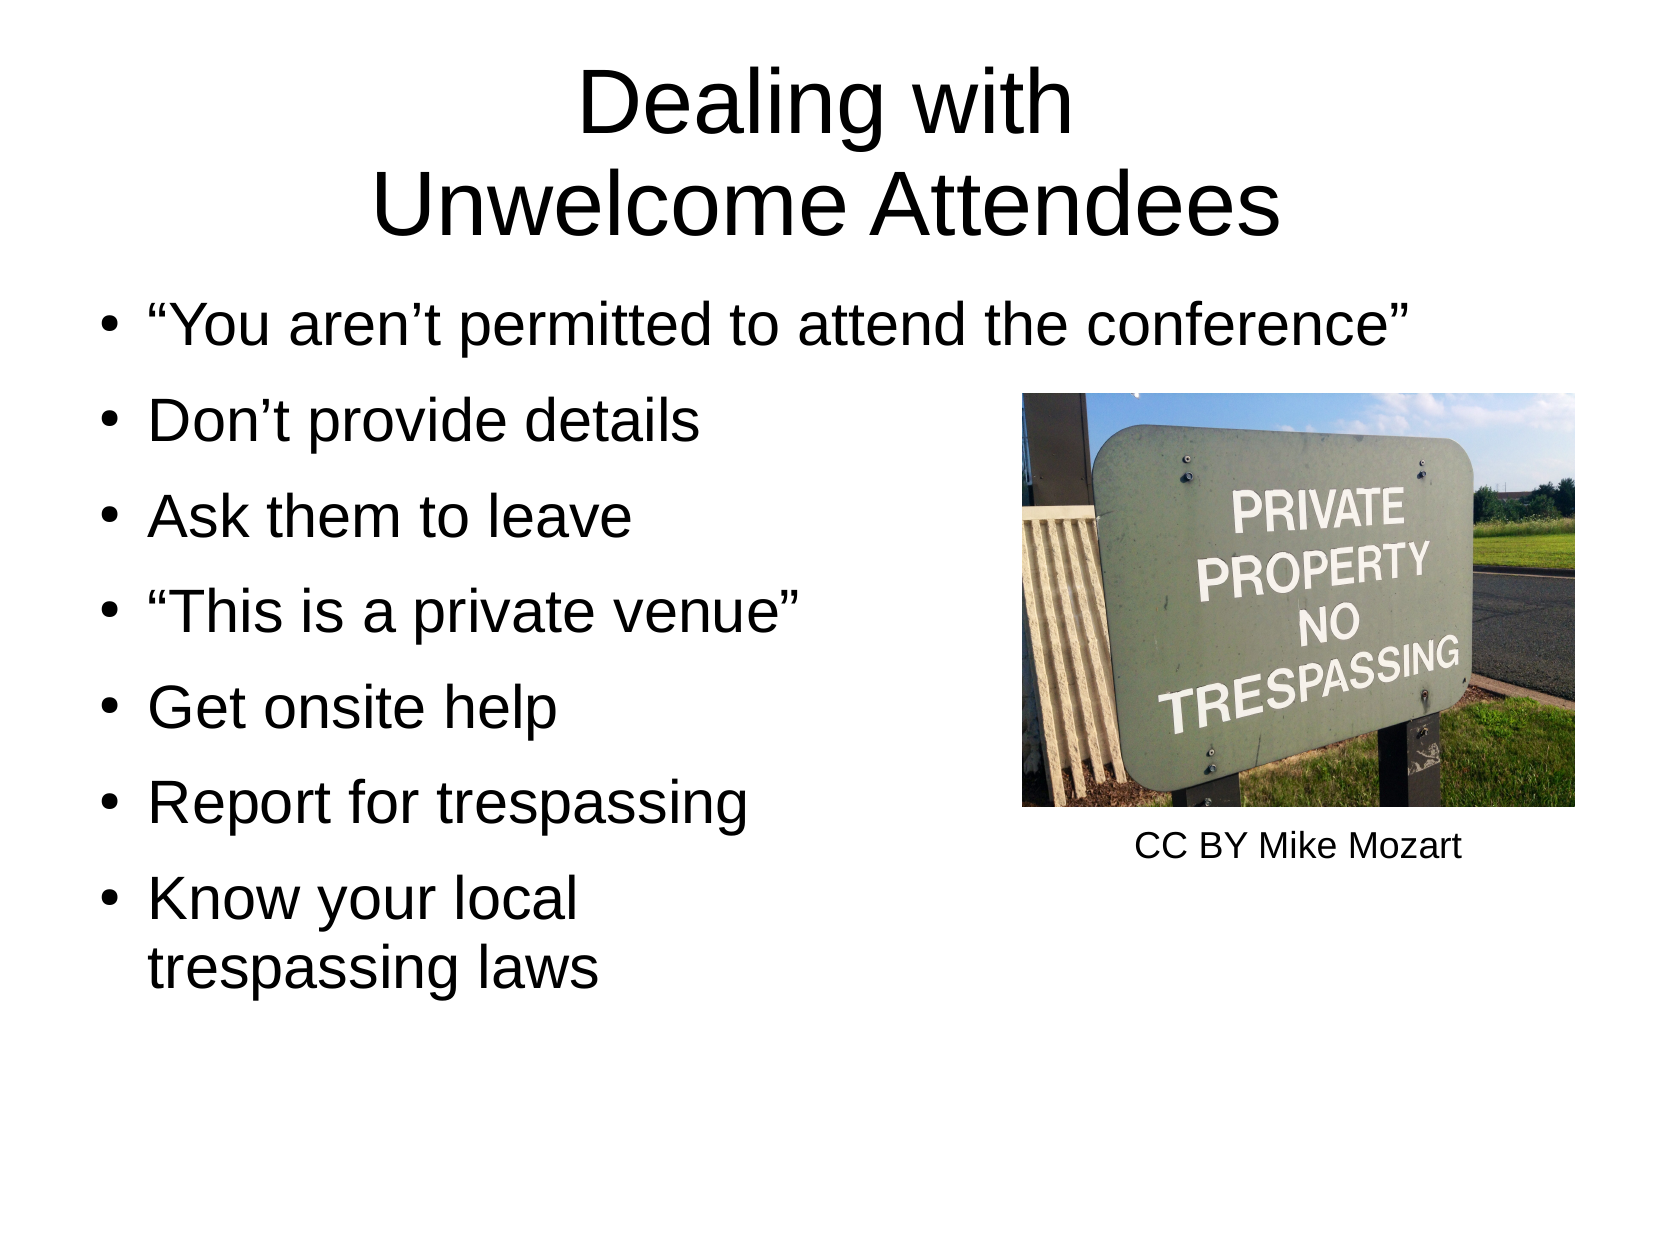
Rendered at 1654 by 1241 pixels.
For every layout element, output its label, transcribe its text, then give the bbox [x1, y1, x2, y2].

text_box CC BY Mike Mozart [1119, 817, 1478, 875]
title Dealing with Unwelcome Attendees [82, 49, 1571, 257]
picture [1022, 393, 1575, 807]
list “You aren’t permitted to attend the conference” Don’t provide details Ask them to leave “This is a private venue” Get onsite help Report for trespassing Know your local trespassing laws [82, 290, 1571, 1010]
